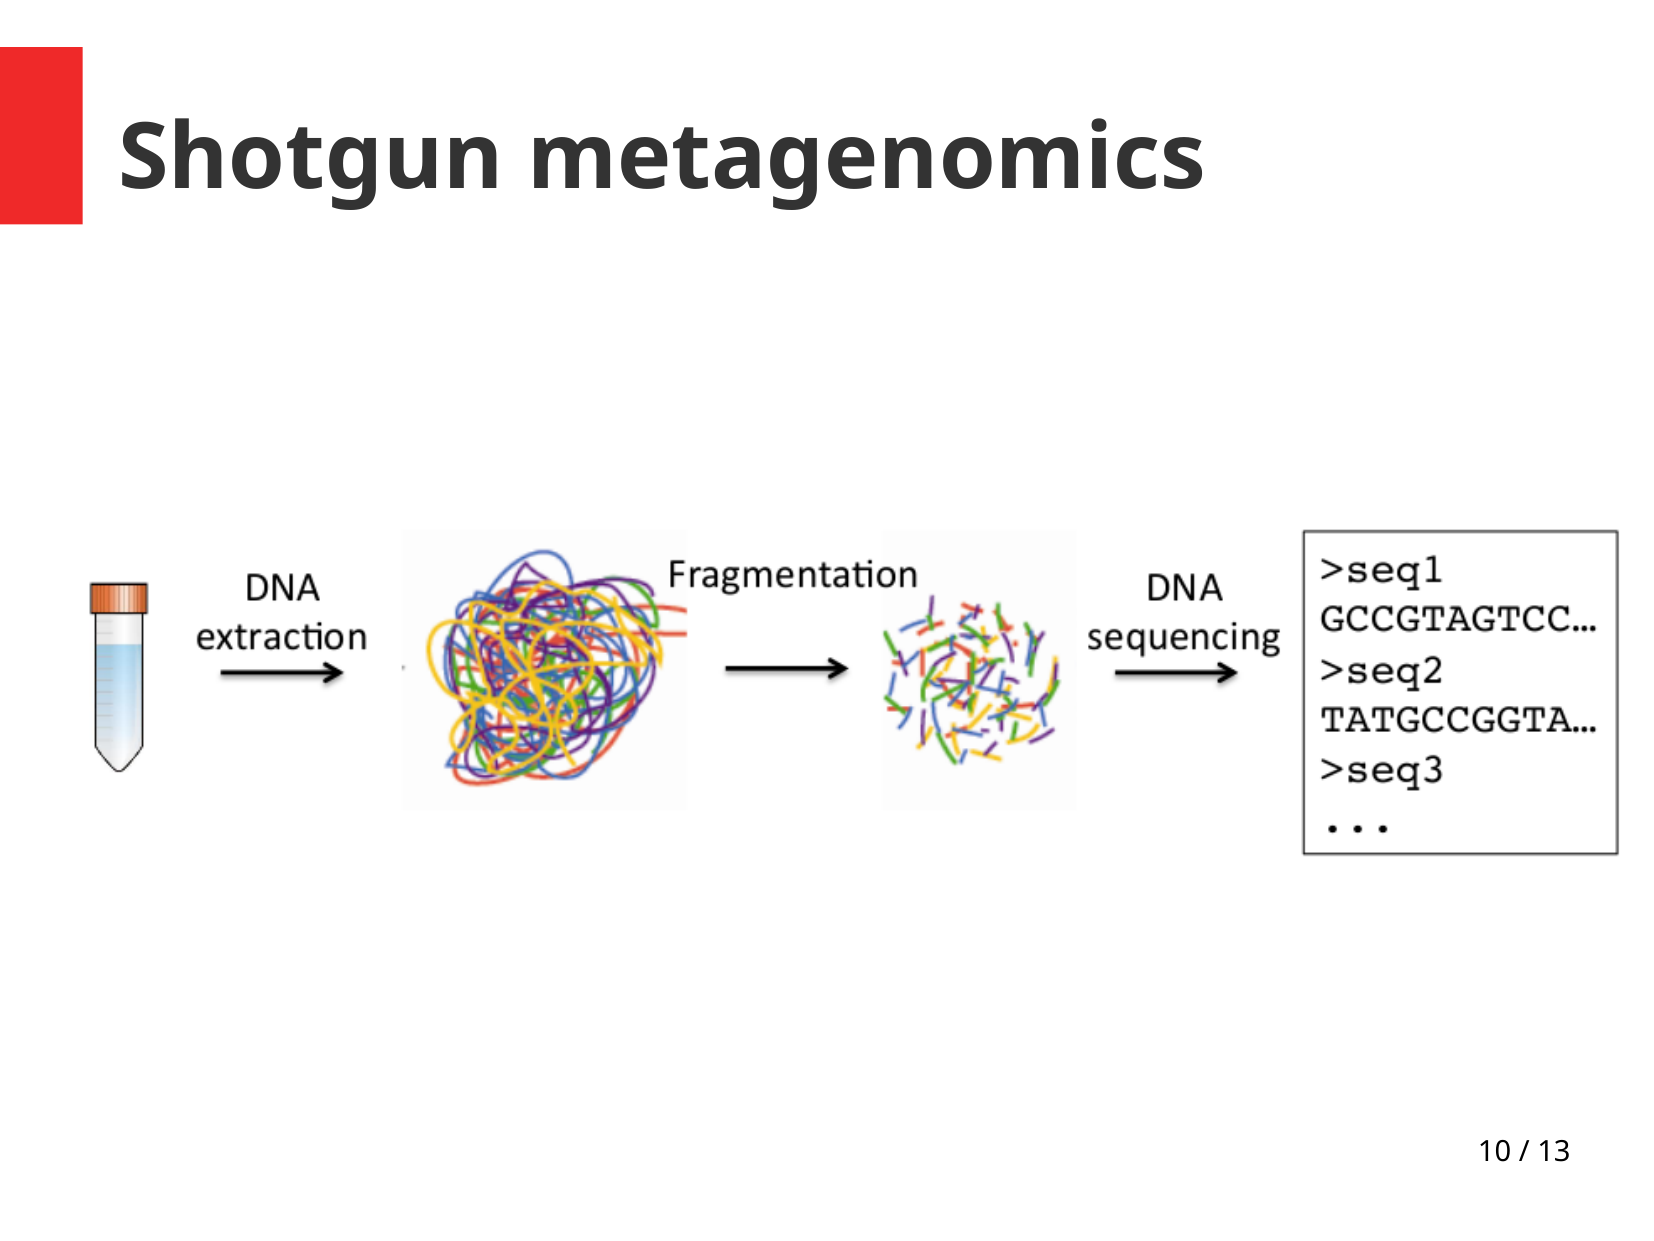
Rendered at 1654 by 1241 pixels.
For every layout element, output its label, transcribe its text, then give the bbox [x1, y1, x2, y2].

picture [0, 505, 1651, 901]
title Shotgun metagenomics [118, 49, 1571, 257]
